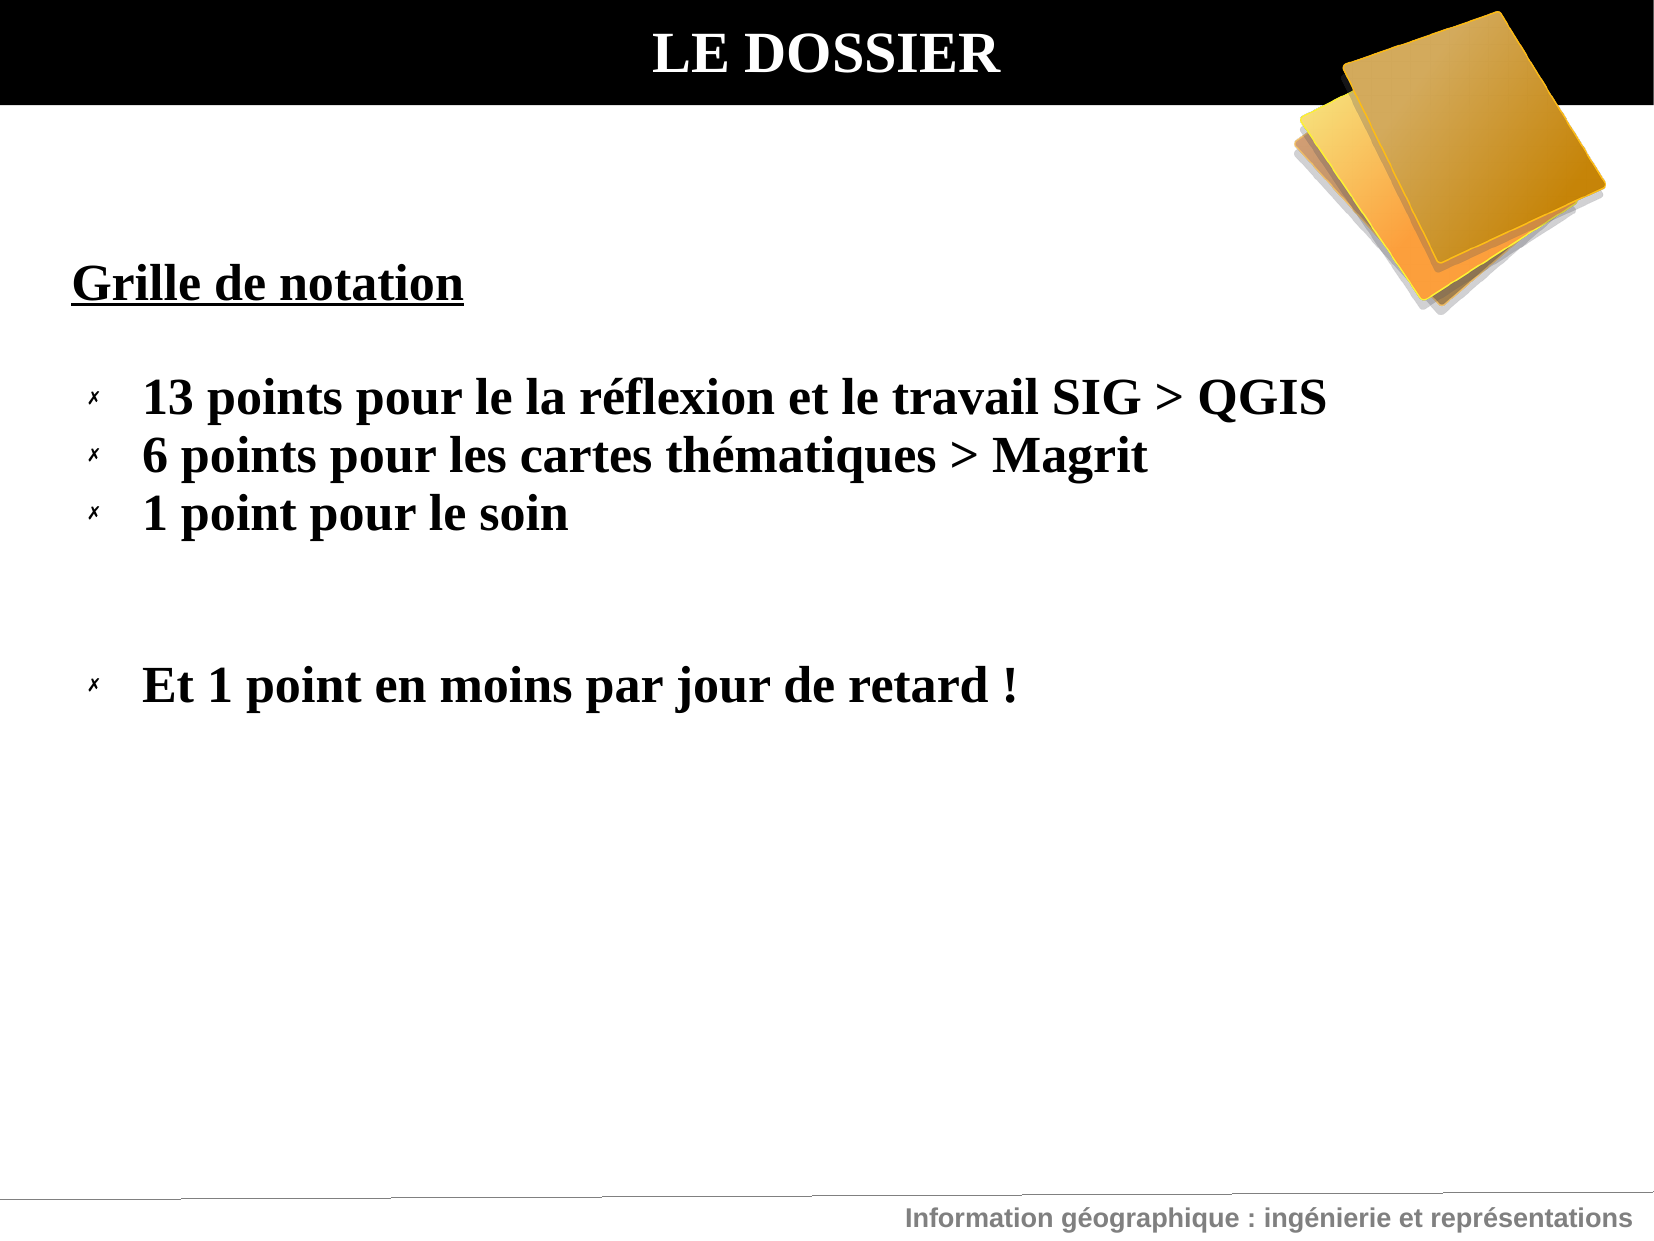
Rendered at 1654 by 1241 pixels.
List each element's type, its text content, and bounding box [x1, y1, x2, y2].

picture [1294, 11, 1606, 316]
list Grille de notation 13 points pour le la réflexion et le travail SIG > QGIS 6 points pour les cartes thématiques > Magrit 1 point pour le soin Et 1 point en moins par jour de retard ! [71, 138, 1594, 1159]
title LE DOSSIER [0, 0, 1654, 106]
